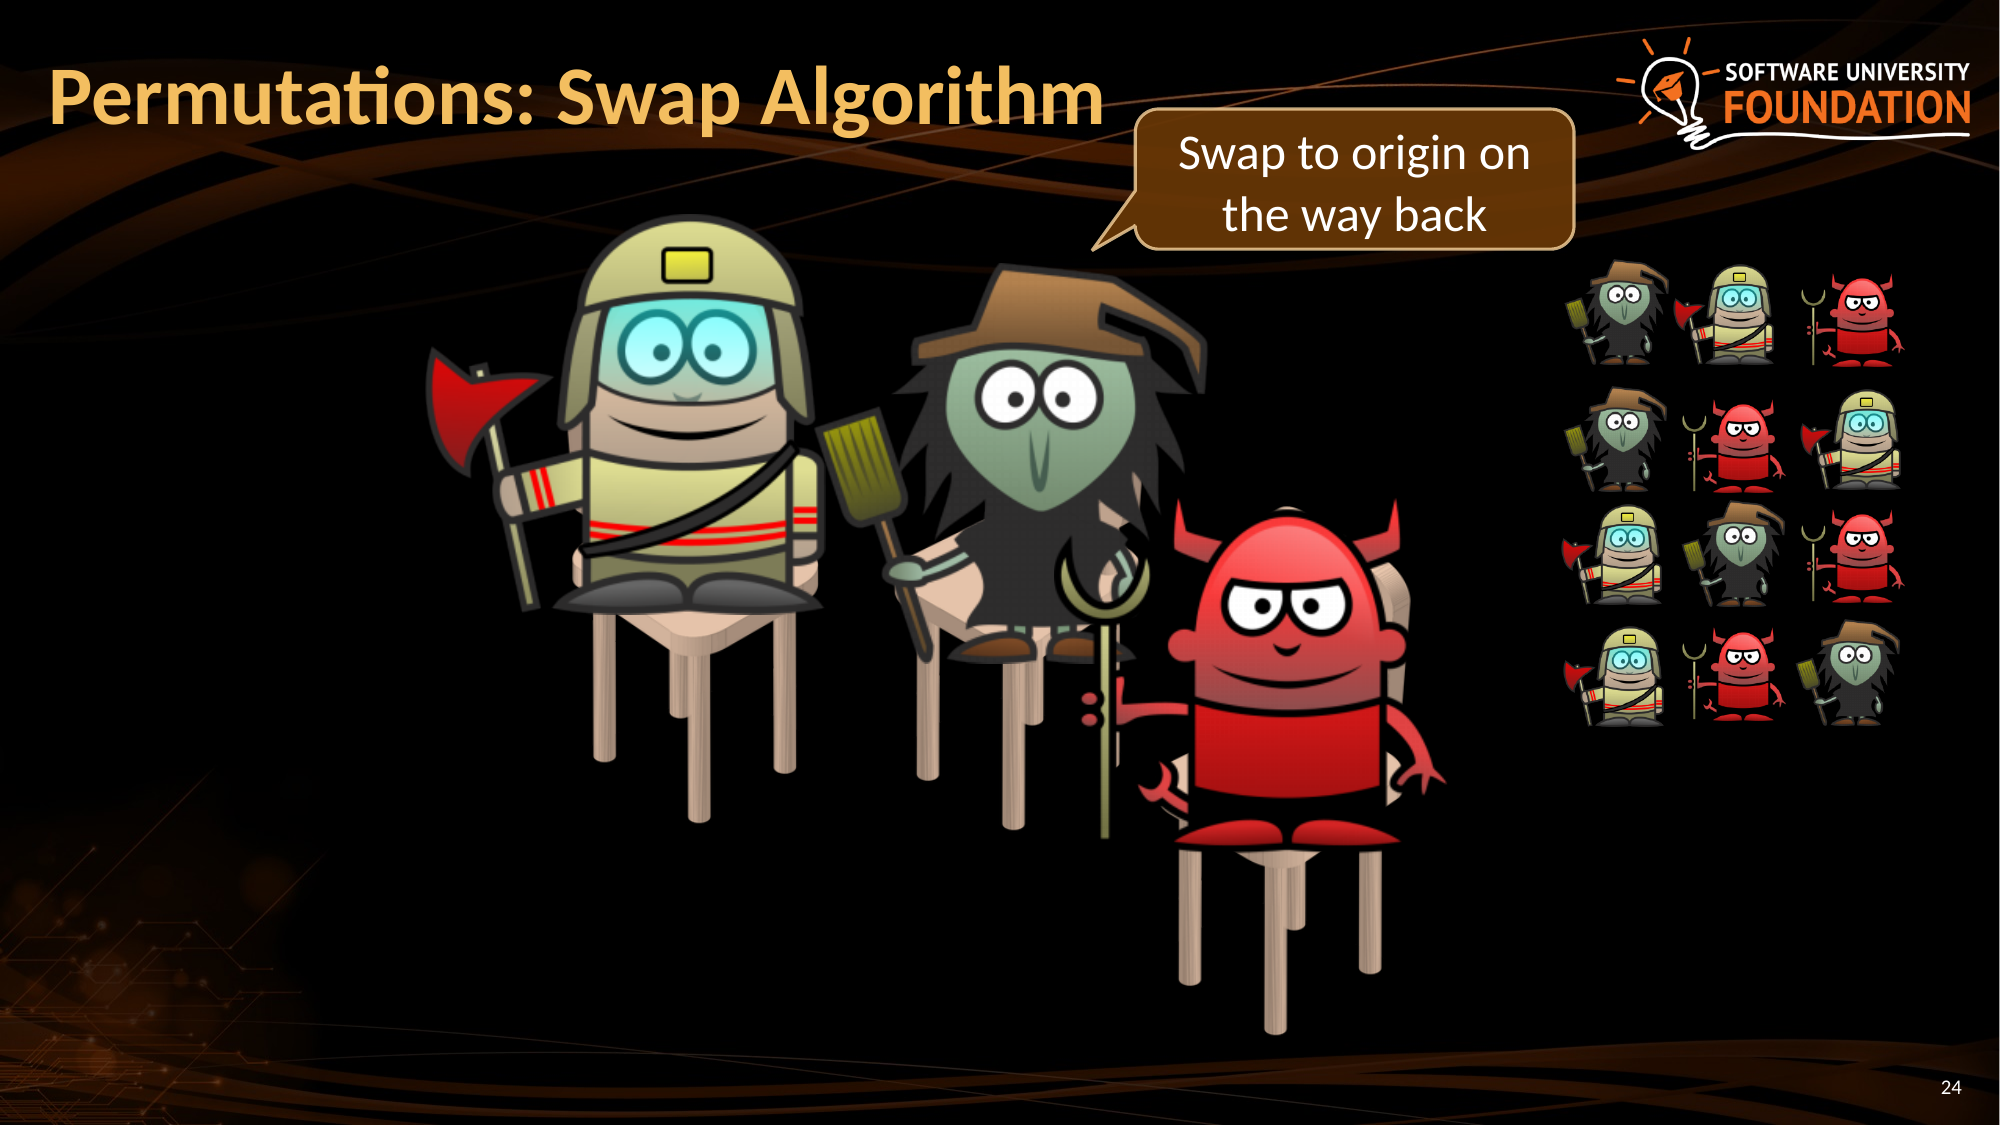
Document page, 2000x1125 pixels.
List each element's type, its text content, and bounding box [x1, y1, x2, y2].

slide_number <number> [1897, 1070, 1968, 1103]
title Permutations: Swap Algorithm [30, 6, 1602, 189]
text_box Swap to origin on the way back [1091, 108, 1575, 251]
picture [0, 0, 2000, 1125]
